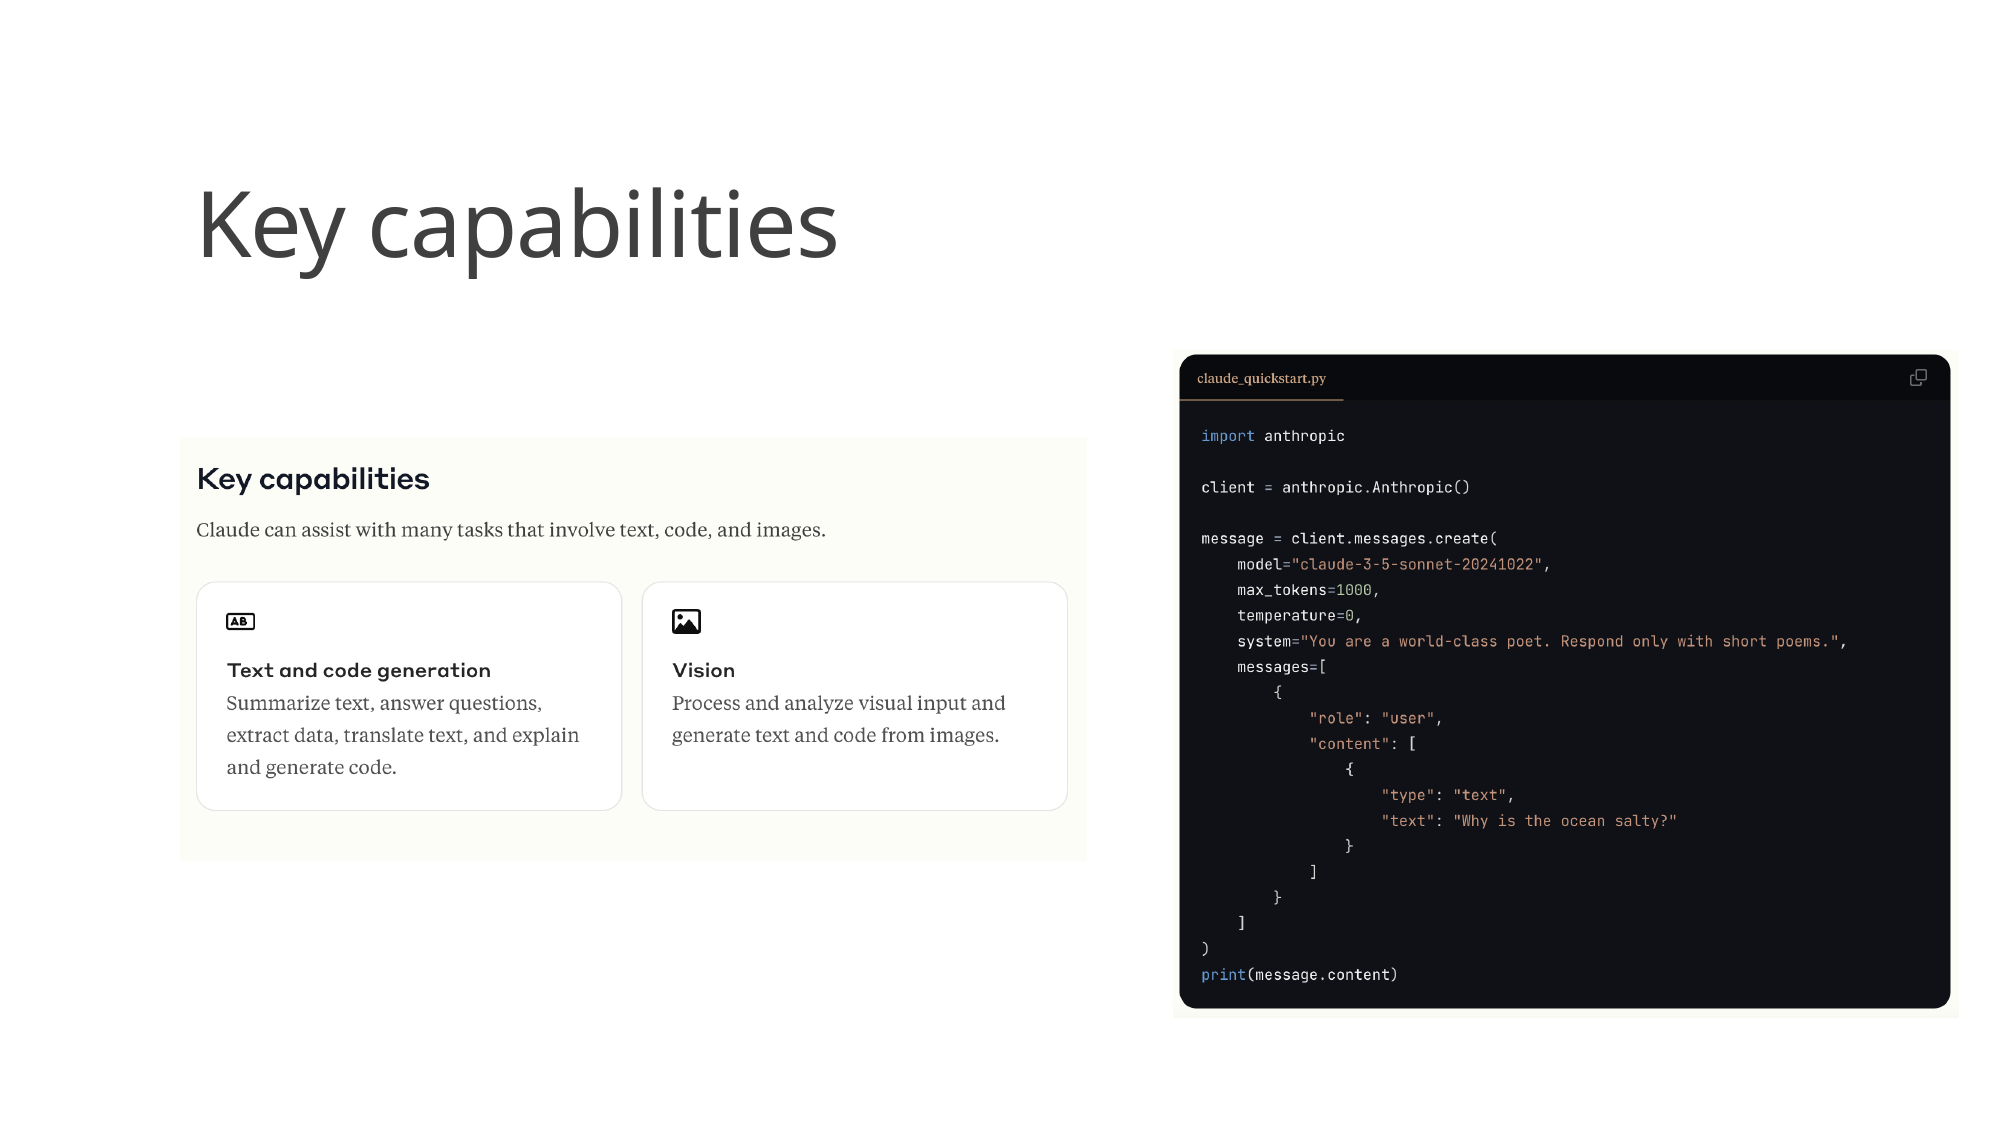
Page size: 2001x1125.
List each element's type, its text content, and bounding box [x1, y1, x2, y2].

title Key capabilities [180, 47, 1831, 286]
picture [1173, 350, 1959, 1018]
picture [180, 437, 1087, 861]
